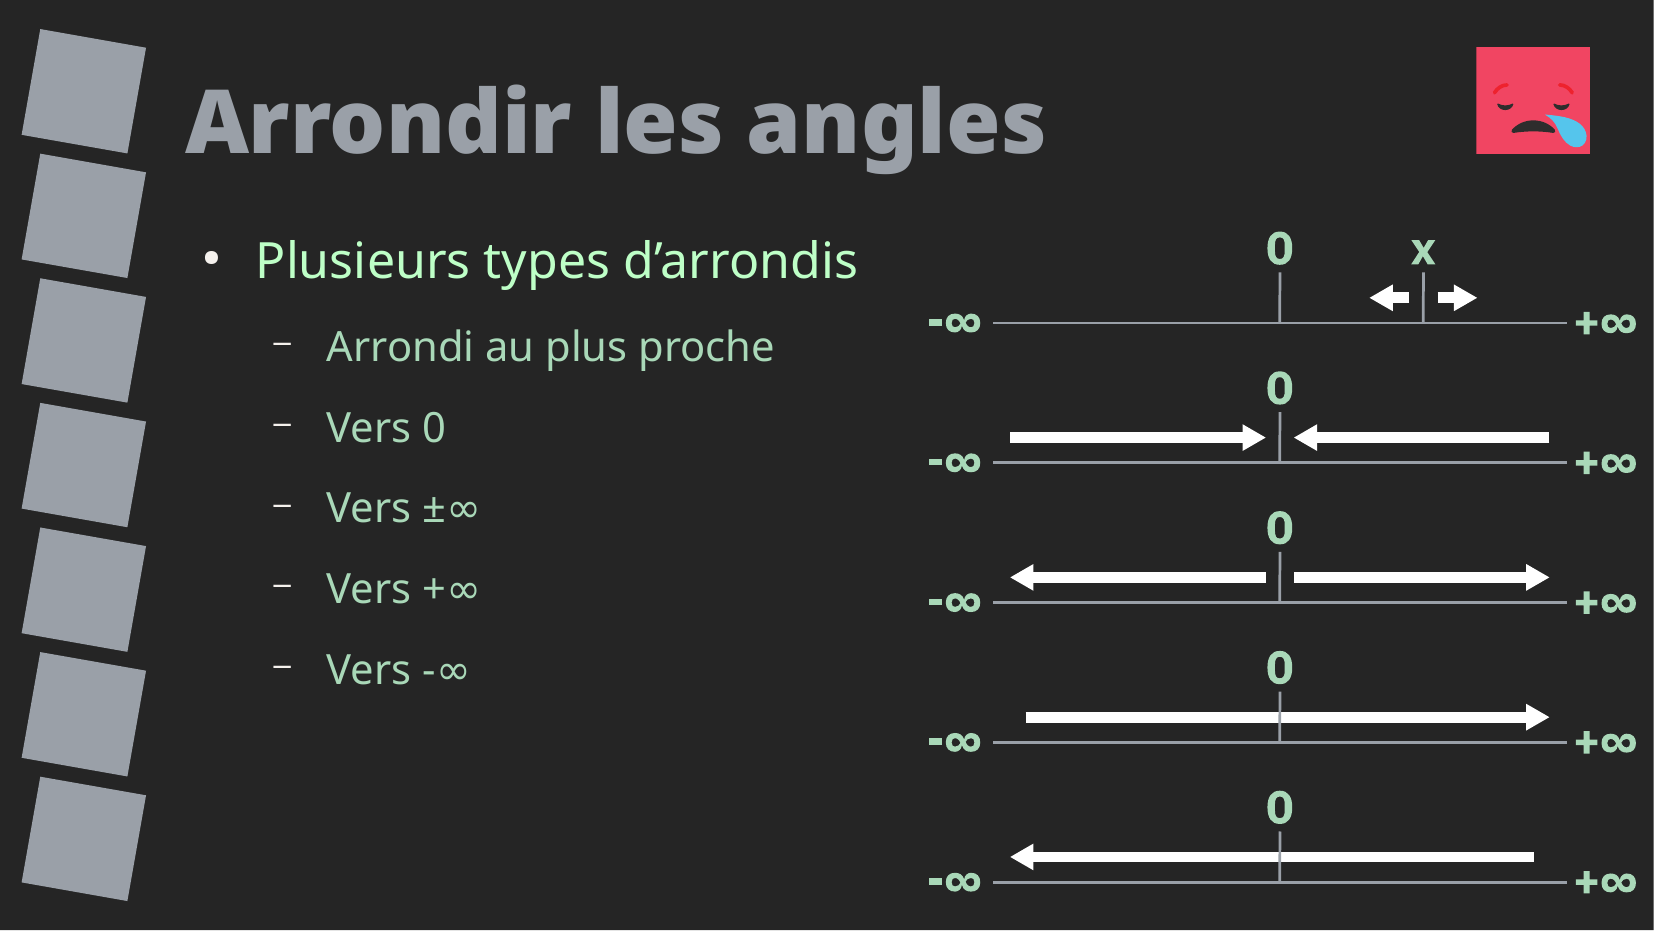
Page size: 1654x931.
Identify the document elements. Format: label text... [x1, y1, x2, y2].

picture [1476, 47, 1591, 59]
picture [928, 231, 1637, 894]
list Plusieurs types d’arrondis Arrondi au plus proche Vers 0 Vers ±∞ Vers +∞ Vers -∞ [184, 225, 893, 901]
title Arrondir les angles [184, 59, 1654, 154]
